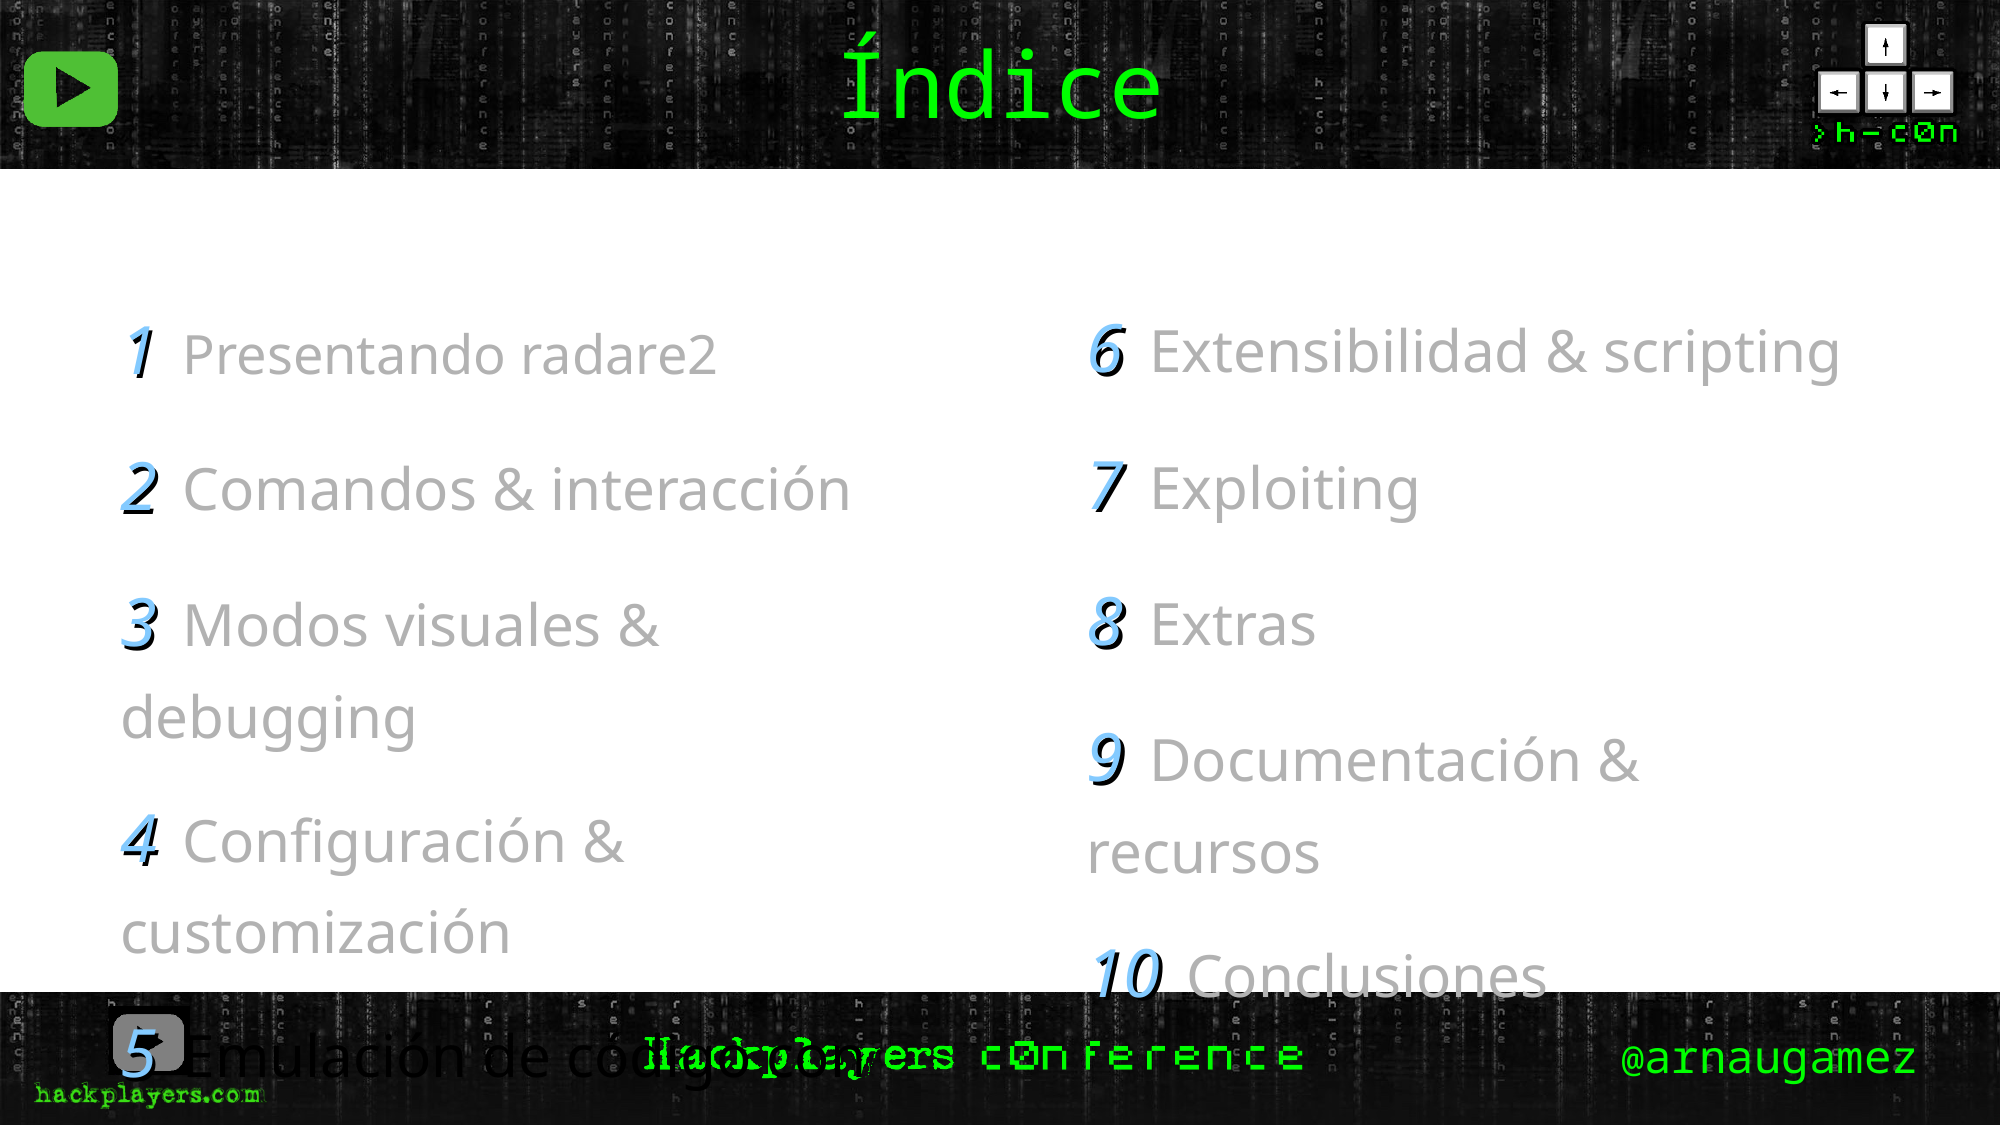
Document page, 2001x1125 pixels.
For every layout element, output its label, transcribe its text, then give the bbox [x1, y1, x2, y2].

picture [0, 0, 2000, 169]
list 1 Presentando radare2 2 Comandos & interacción 3 Modos visuales & debugging 4 Configuración & customización 5 Emulación de código con ESIL [120, 267, 969, 858]
picture [0, 992, 2000, 1125]
list 6 Extensibilidad & scripting 7 Exploiting 8 Extras 9 Documentación & recursos 10 Conclusiones [1086, 265, 1867, 860]
title Índice [255, 0, 1745, 166]
